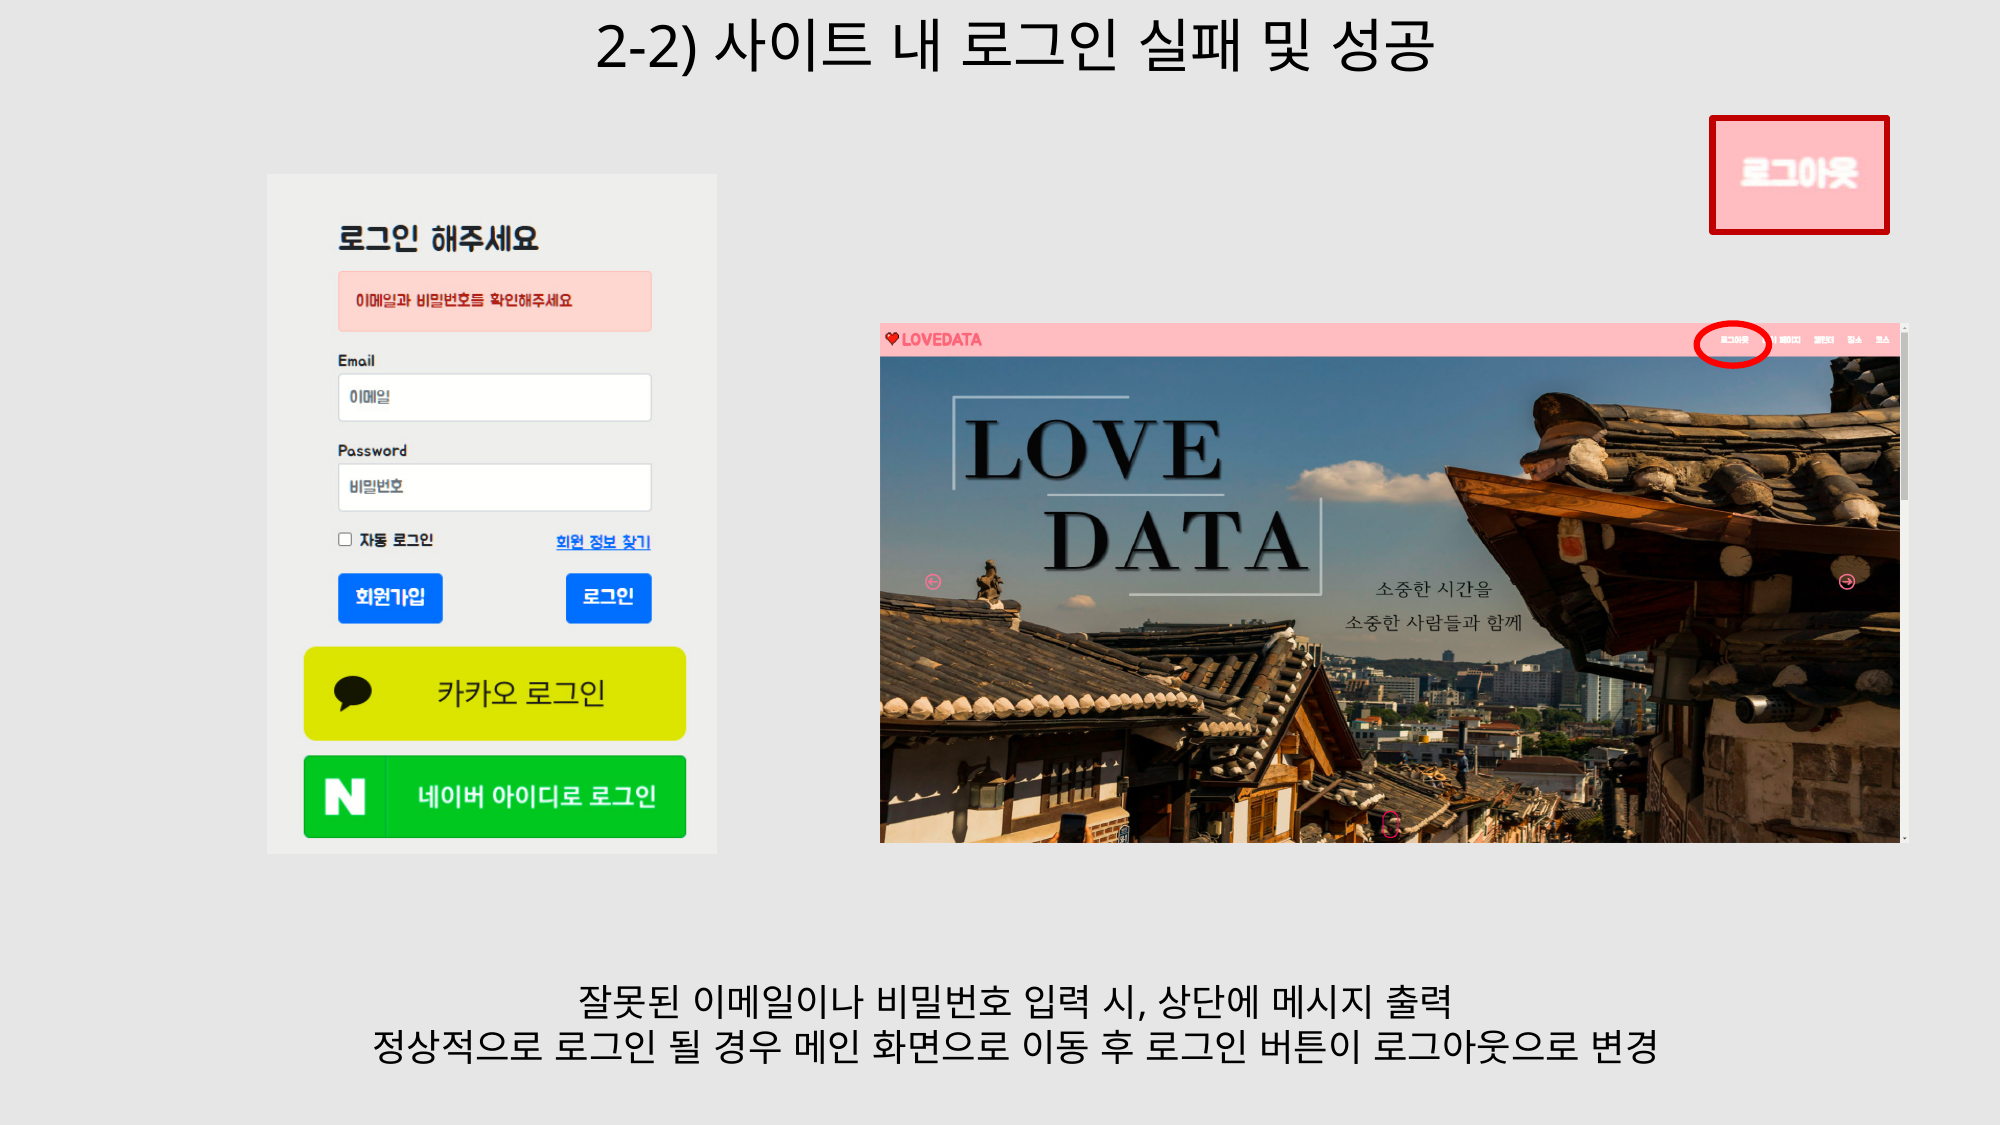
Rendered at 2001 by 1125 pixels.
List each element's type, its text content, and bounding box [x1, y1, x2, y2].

picture [267, 174, 718, 854]
text_box 2-2) 사이트 내 로그인 실패 및 성공 [504, 2, 1528, 87]
picture [1700, 327, 1765, 362]
picture [1715, 121, 1884, 229]
picture [880, 323, 1909, 843]
text_box 잘못된 이메일이나 비밀번호 입력 시, 상단에 메시지 출력 정상적으로 로그인 될 경우 메인 화면으로 이동 후 로그인 버튼이 로그아웃으로 변경 [357, 971, 1676, 1077]
